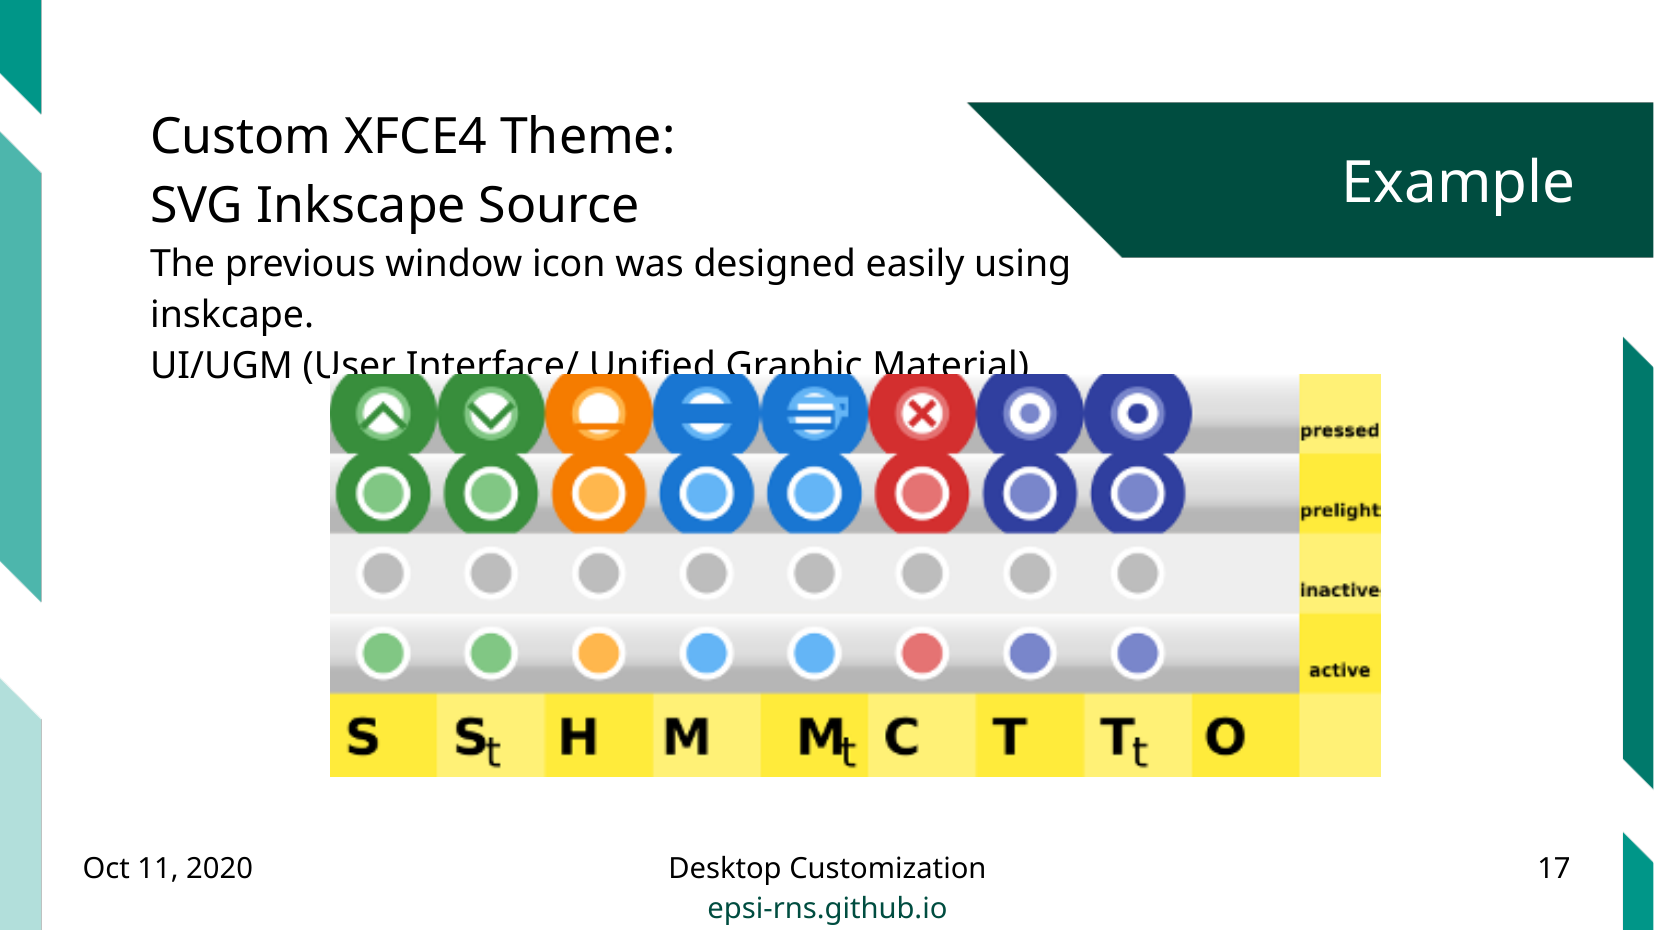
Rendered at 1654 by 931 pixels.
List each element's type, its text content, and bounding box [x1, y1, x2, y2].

title Example [1171, 105, 1576, 256]
picture [0, 0, 1654, 930]
subtitle Custom XFCE4 Theme: SVG Inkscape Source The previous window icon was designed easily using inskcape. UI/UGM (User Interface/ Unified Graphic Material) [150, 99, 1171, 391]
